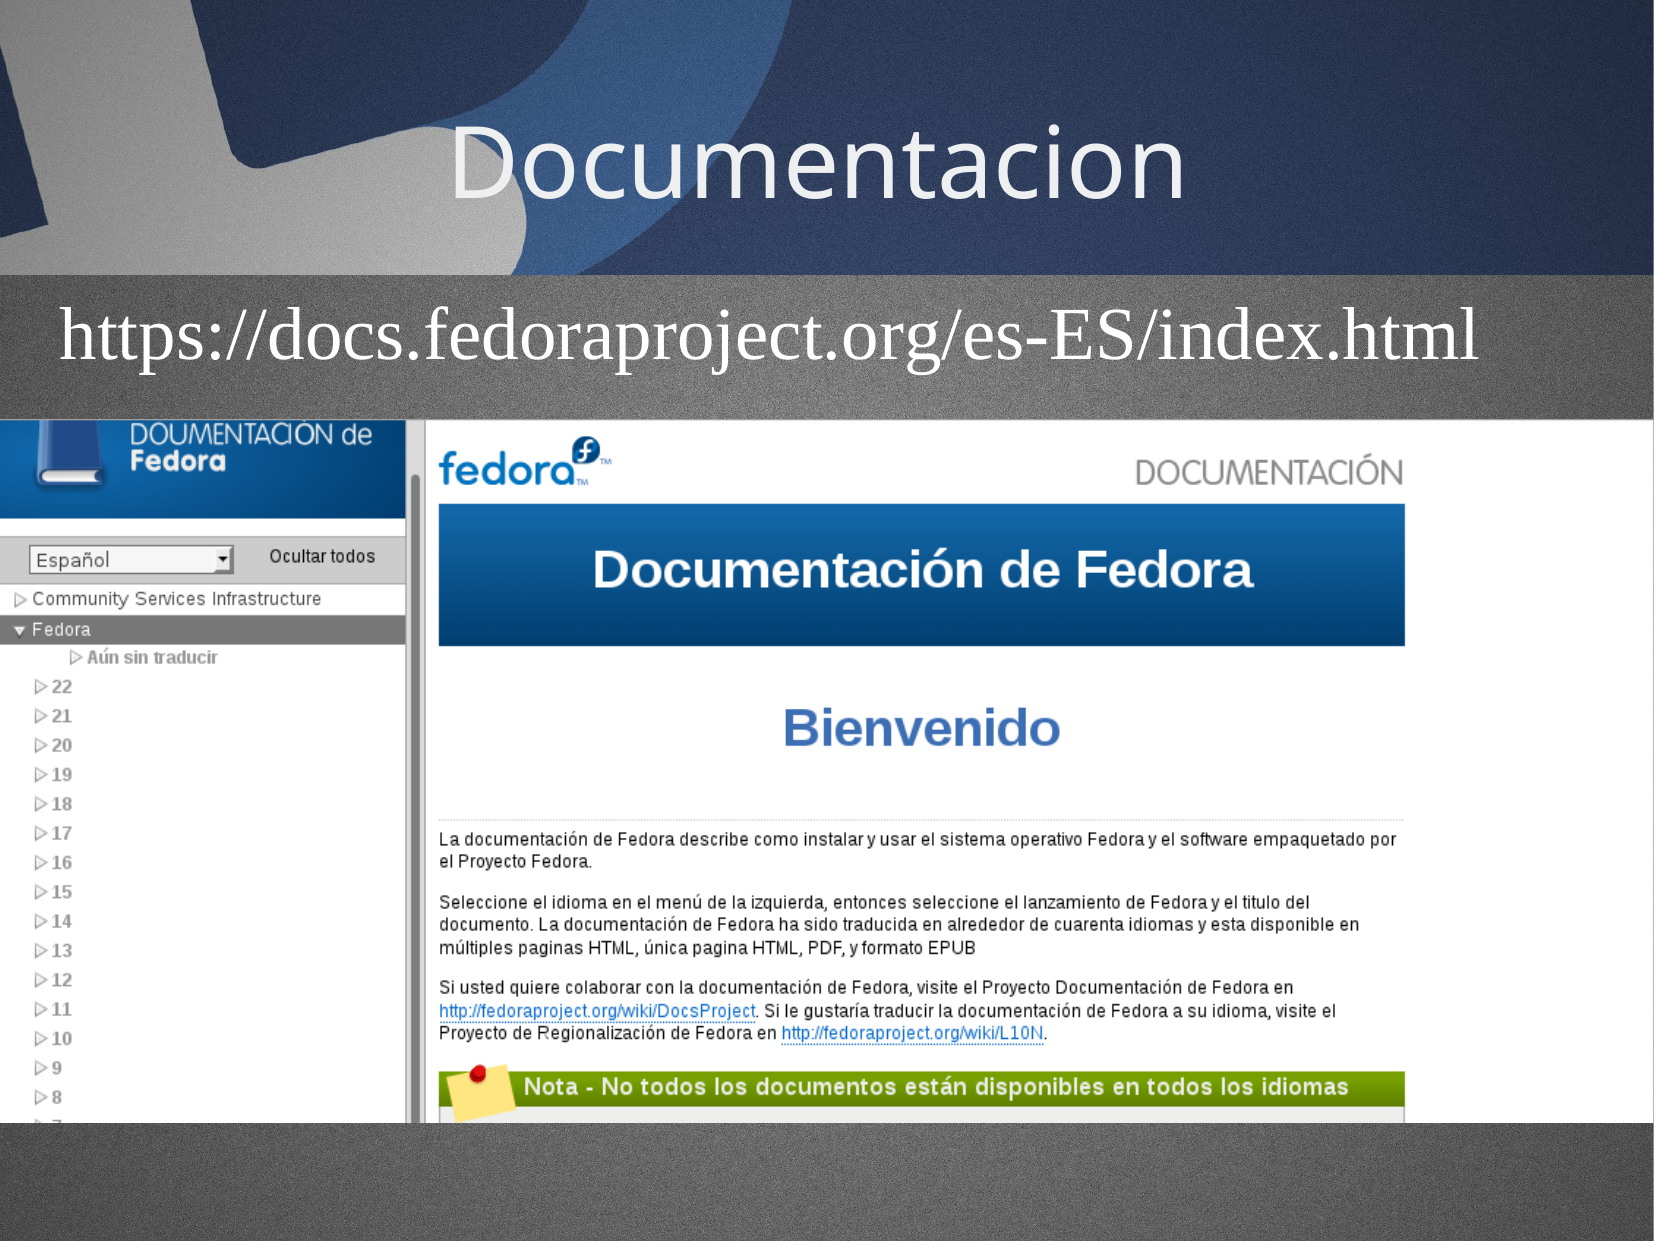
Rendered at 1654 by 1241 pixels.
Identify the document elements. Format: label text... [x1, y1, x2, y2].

picture [0, 0, 1654, 1241]
text_box Documentacion [60, 58, 1577, 266]
text_box https://docs.fedoraproject.org/es-ES/index.html [45, 285, 1654, 474]
